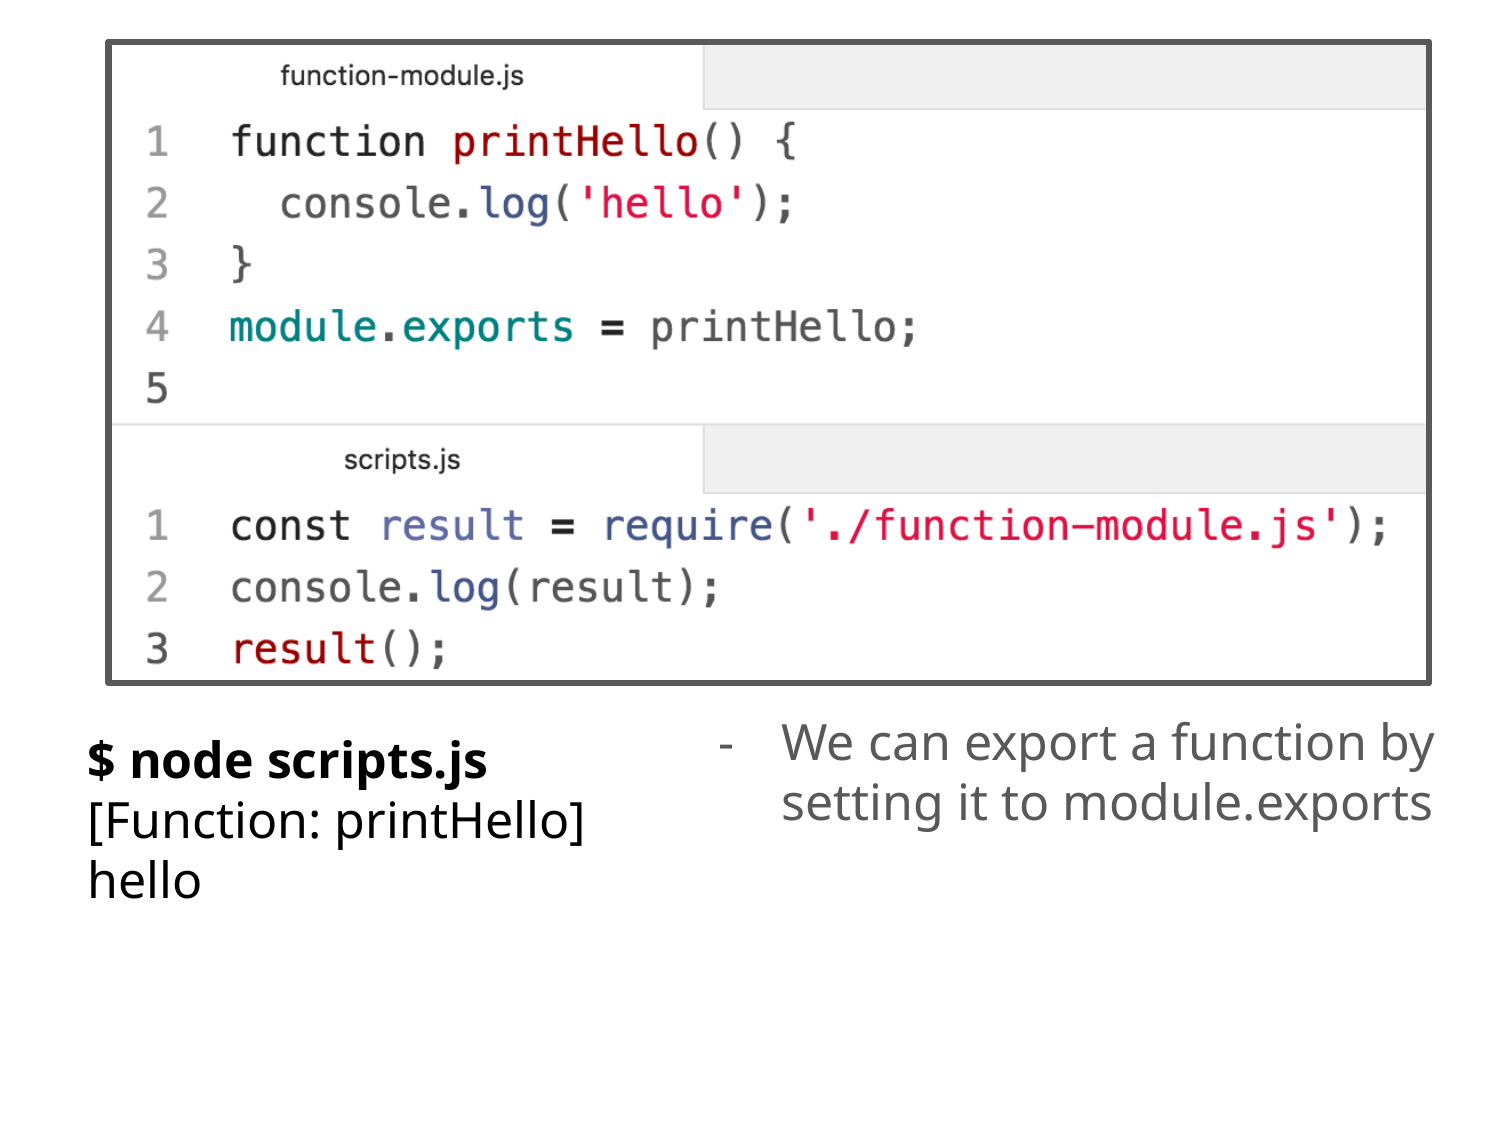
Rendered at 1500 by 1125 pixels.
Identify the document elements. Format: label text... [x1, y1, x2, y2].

text_box $ node scripts.js [Function: printHello] hello [72, 713, 691, 901]
picture [111, 44, 1427, 680]
list We can export a function by setting it to module.exports [691, 695, 1459, 1022]
